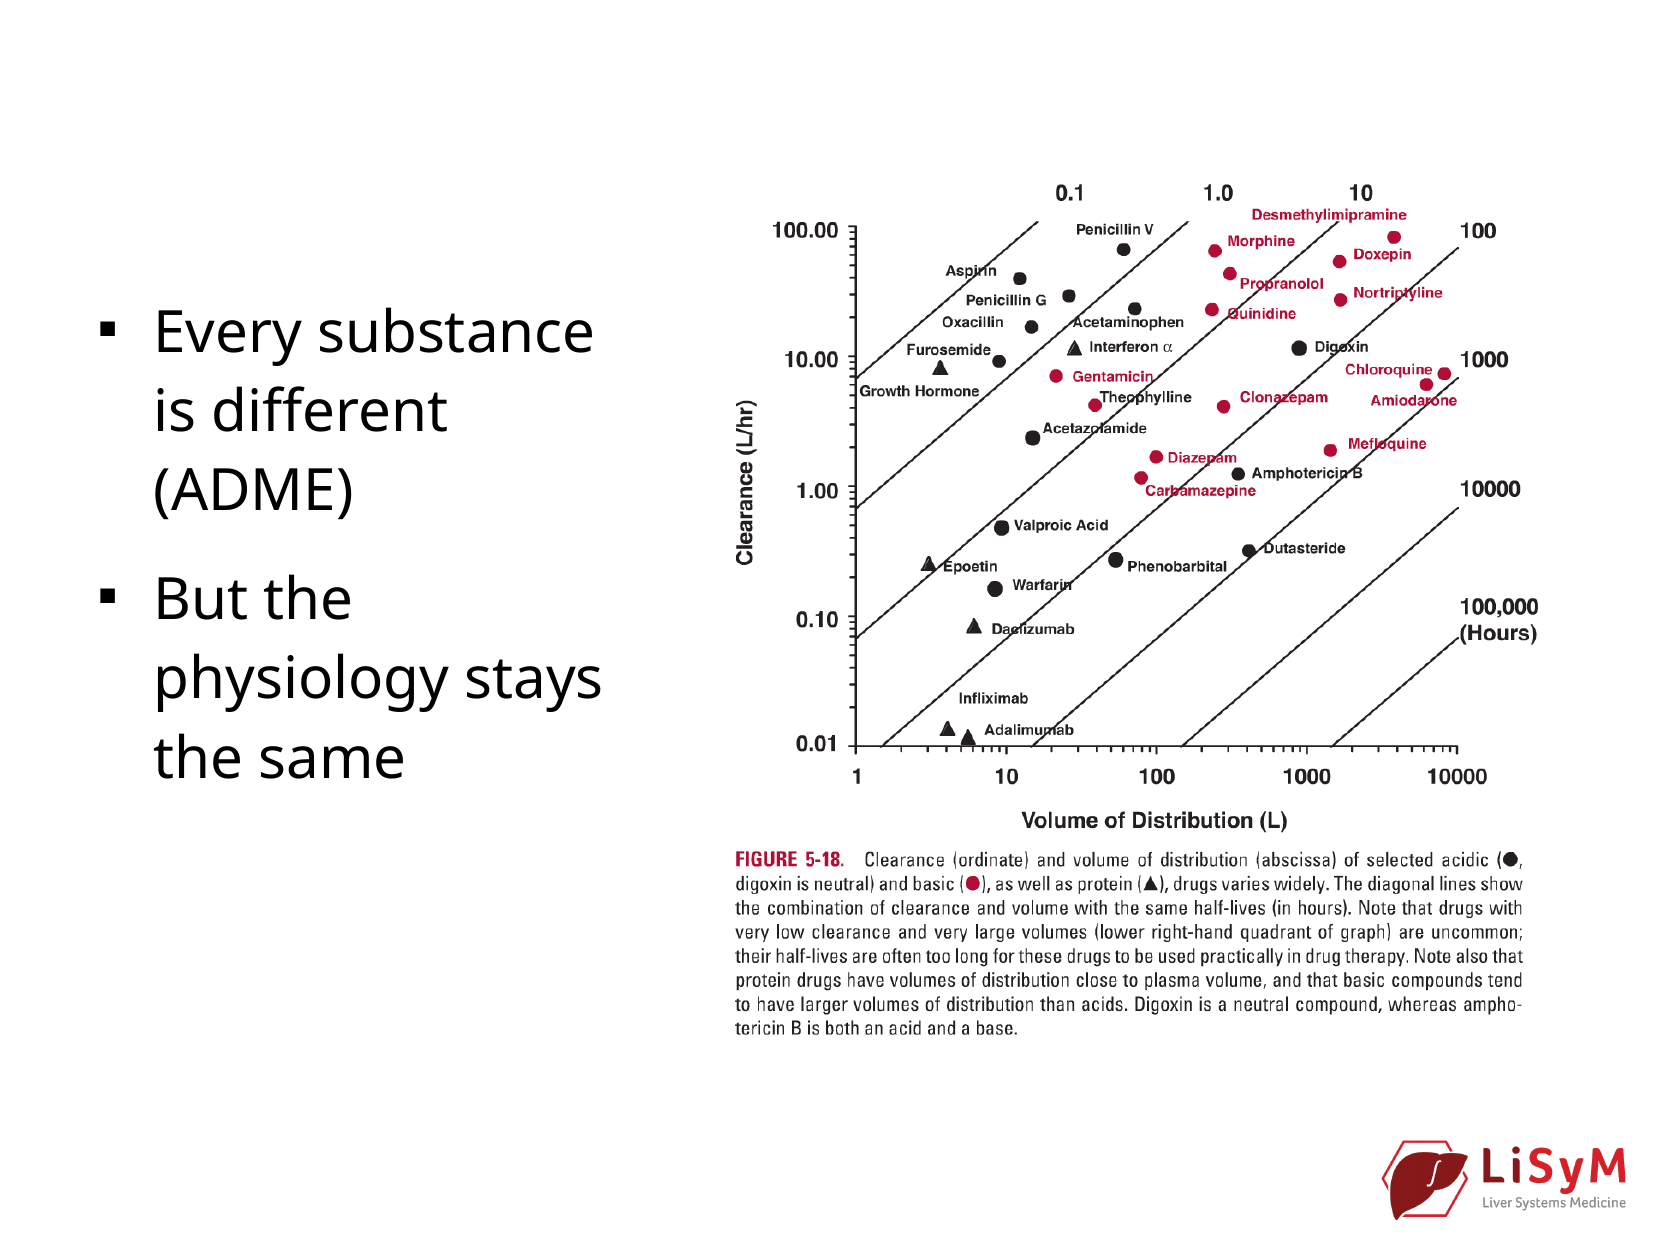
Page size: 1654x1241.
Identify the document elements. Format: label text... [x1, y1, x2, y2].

picture [1380, 1139, 1627, 1222]
picture [735, 184, 1538, 1036]
list Every substance is different (ADME) But the physiology stays the same [82, 290, 646, 1010]
